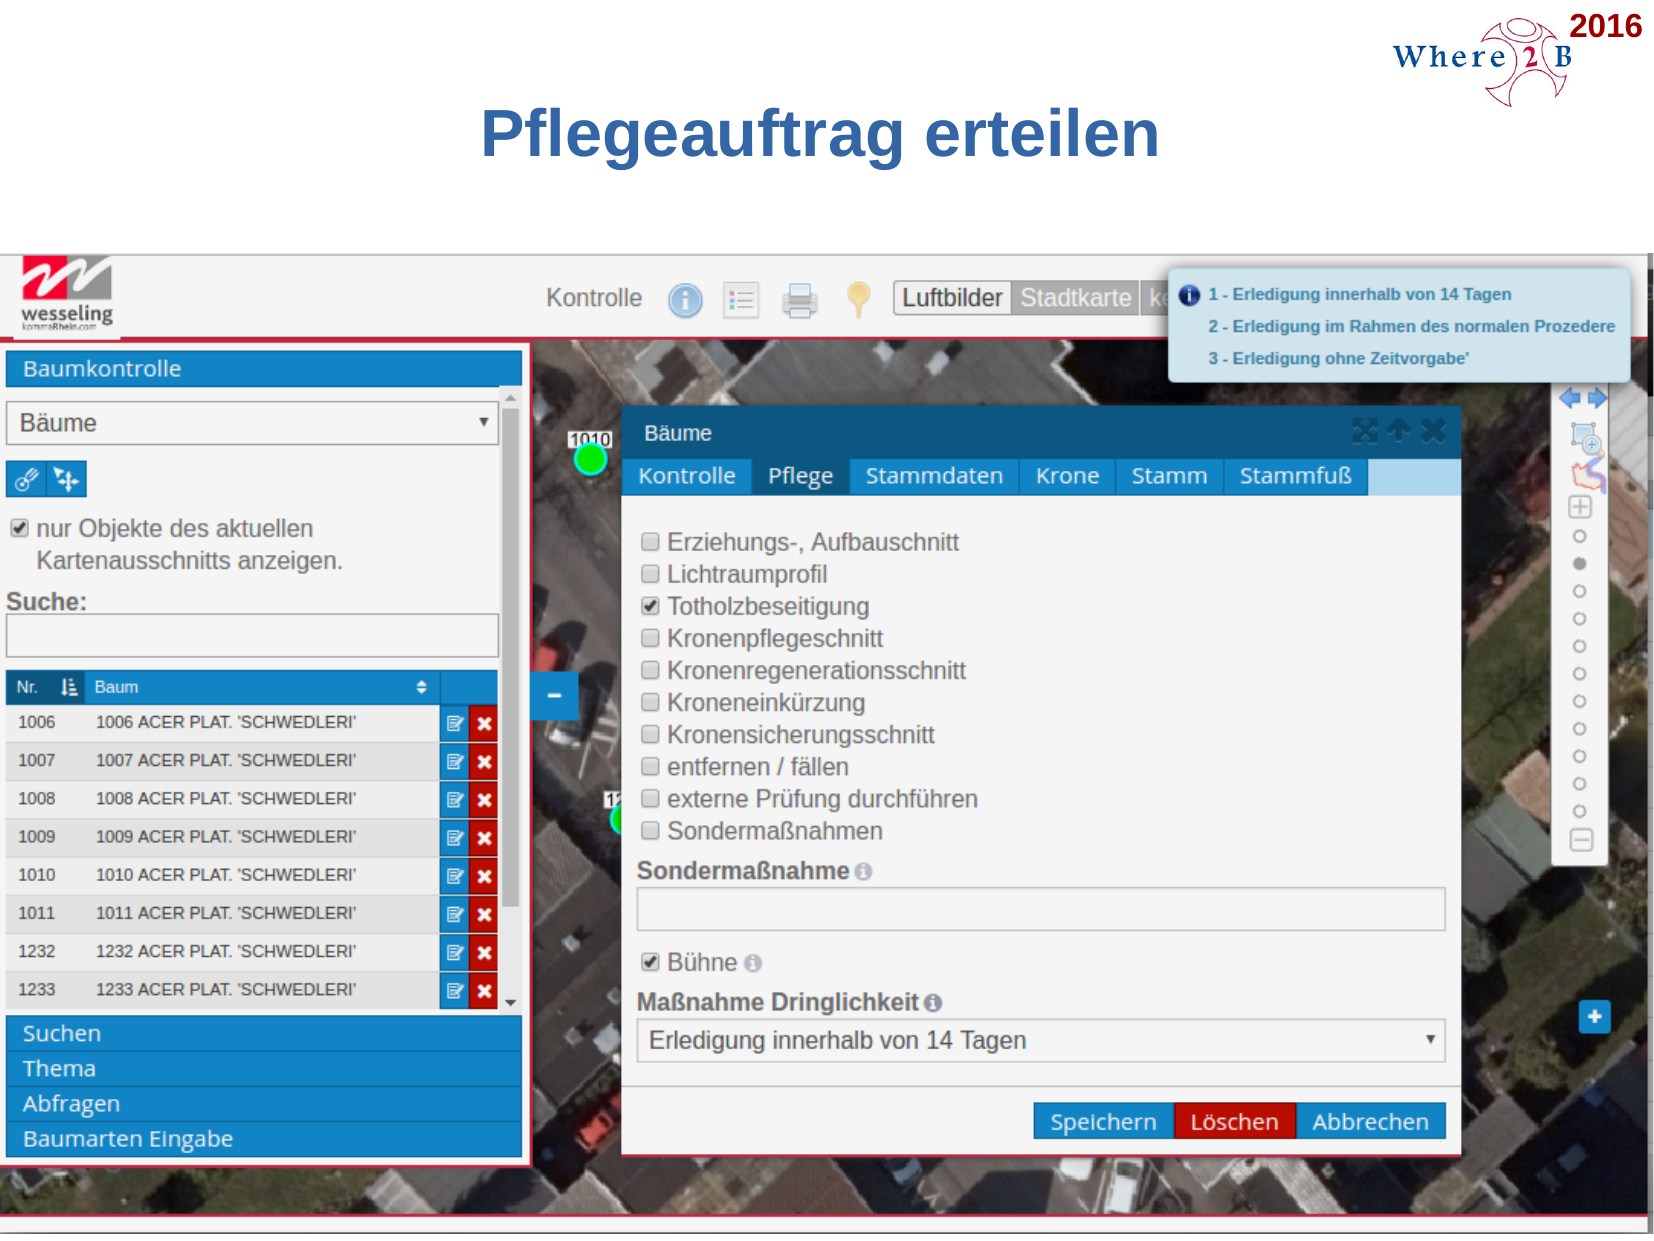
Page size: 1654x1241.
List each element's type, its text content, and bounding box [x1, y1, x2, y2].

title Pflegeauftrag erteilen [76, 59, 1565, 207]
picture [0, 253, 1654, 1235]
picture [1393, 18, 1571, 107]
